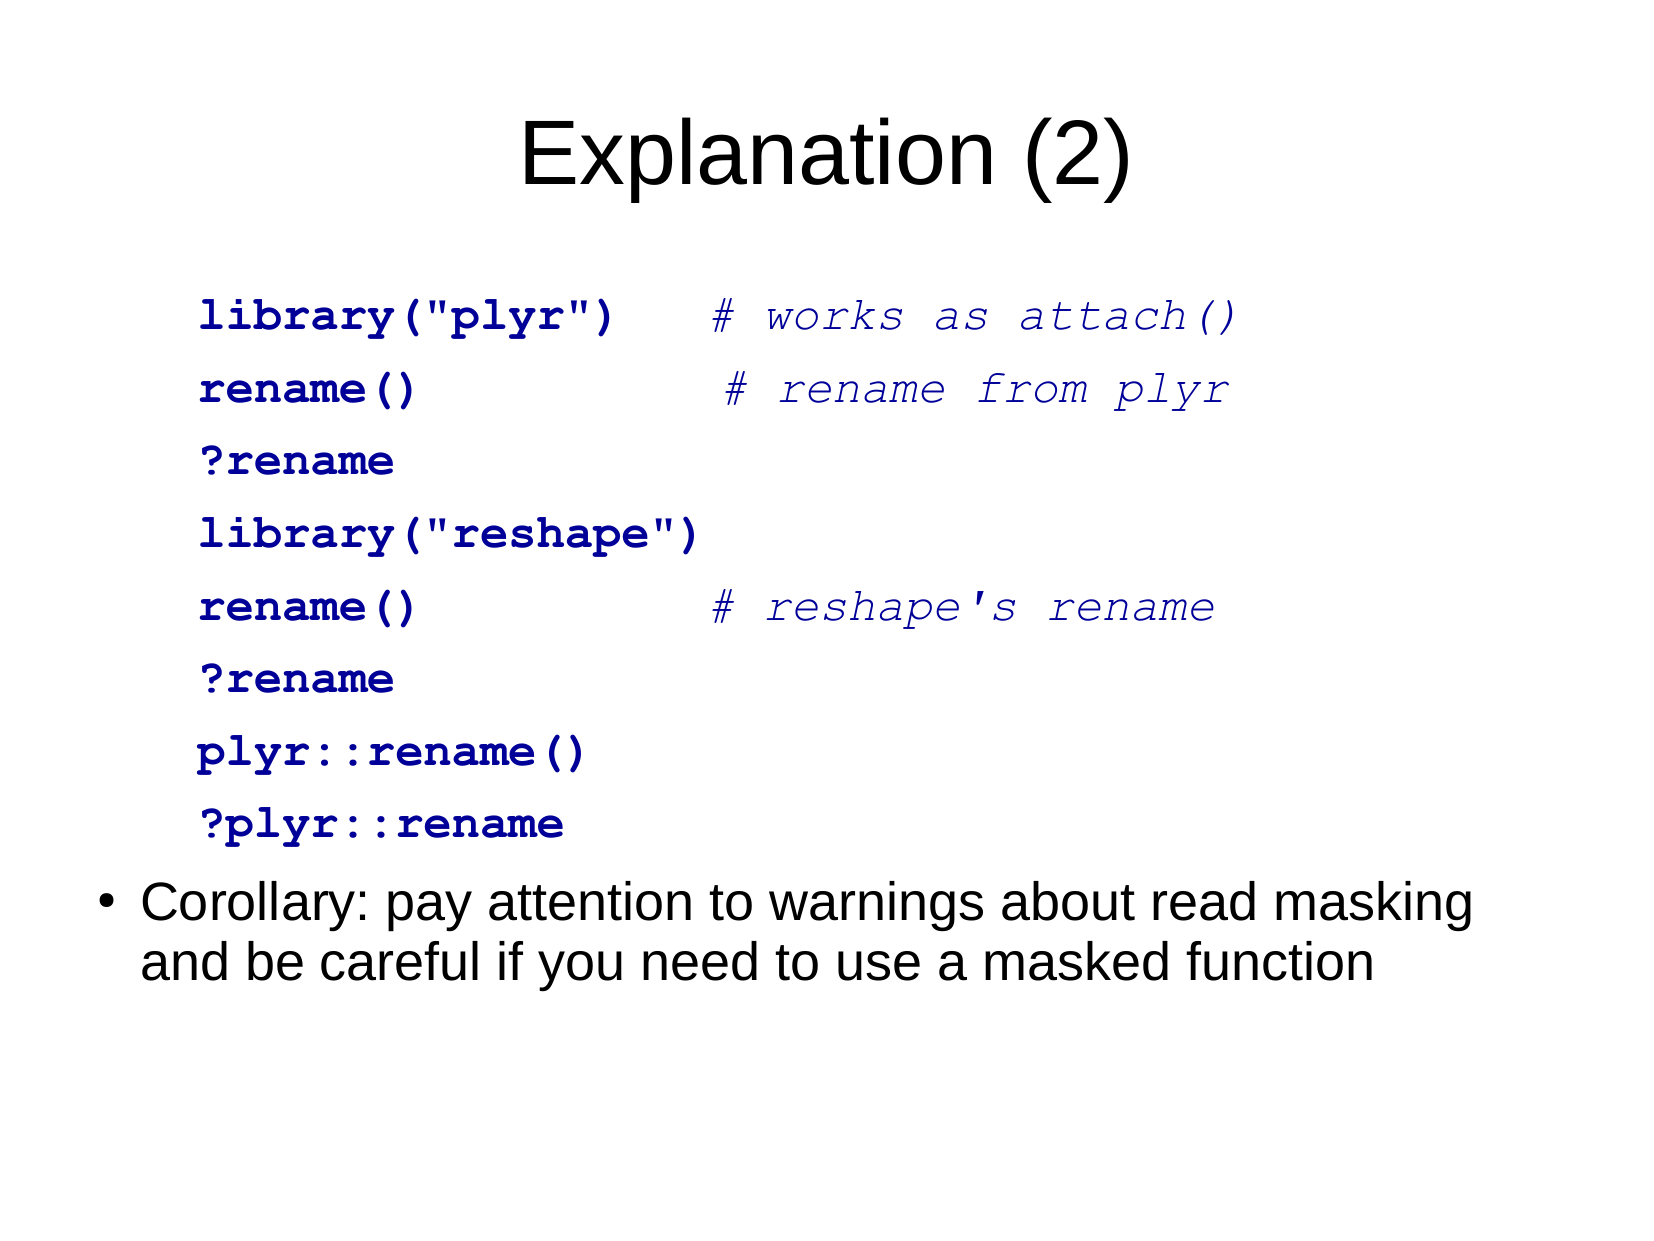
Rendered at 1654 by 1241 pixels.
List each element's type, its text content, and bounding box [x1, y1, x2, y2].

title Explanation (2) [82, 49, 1571, 257]
list library("plyr") # works as attach() rename() # rename from plyr ?rename library("reshape") rename() # reshape's rename ?rename plyr::rename() ?plyr::rename Corollary: pay attention to warnings about read masking and be careful if you need to use a masked function [82, 290, 1571, 1010]
